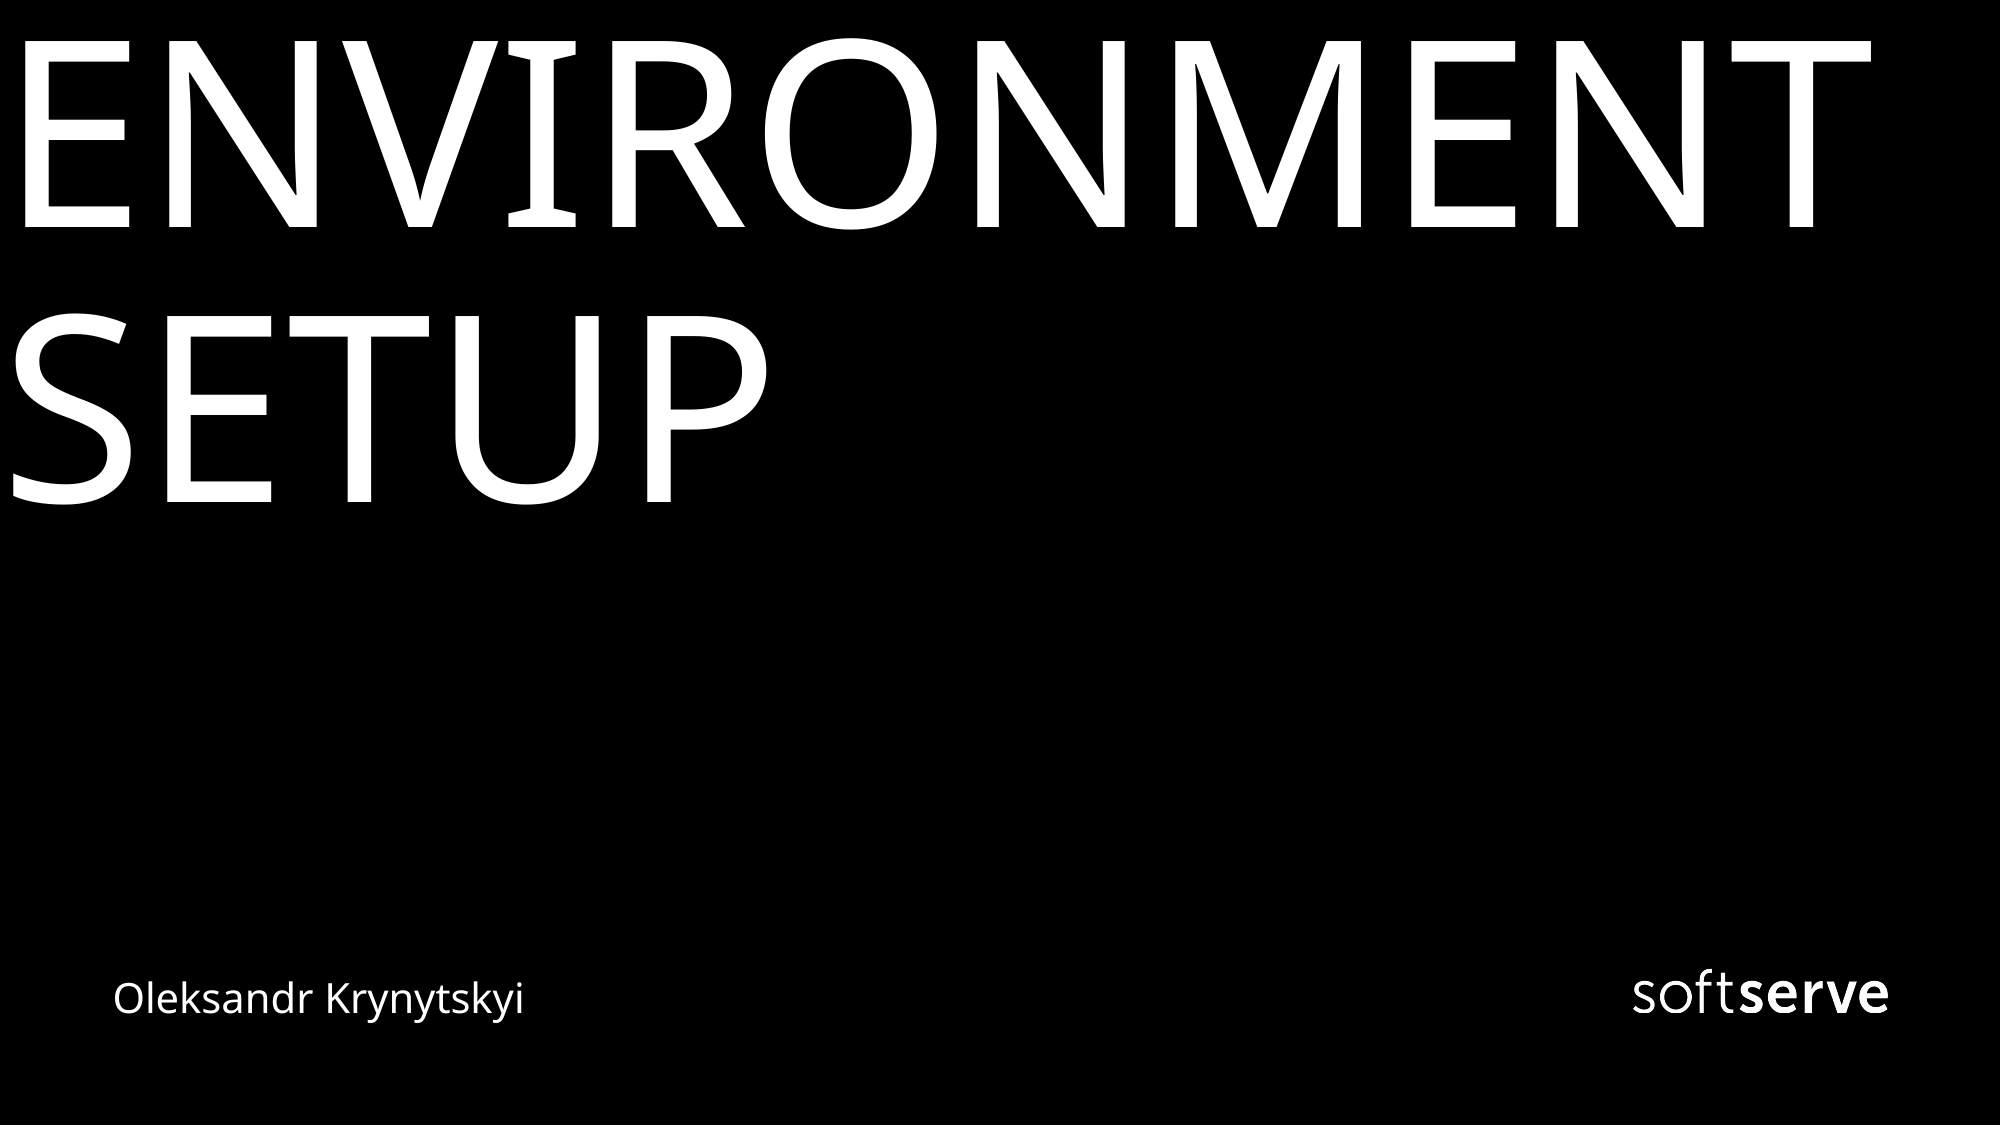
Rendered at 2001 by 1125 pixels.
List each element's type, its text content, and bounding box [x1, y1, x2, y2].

picture [1633, 968, 1888, 1013]
list Oleksandr Krynytskyi [112, 970, 682, 1019]
title ENVIRONMENT SETUP [0, 0, 2000, 788]
